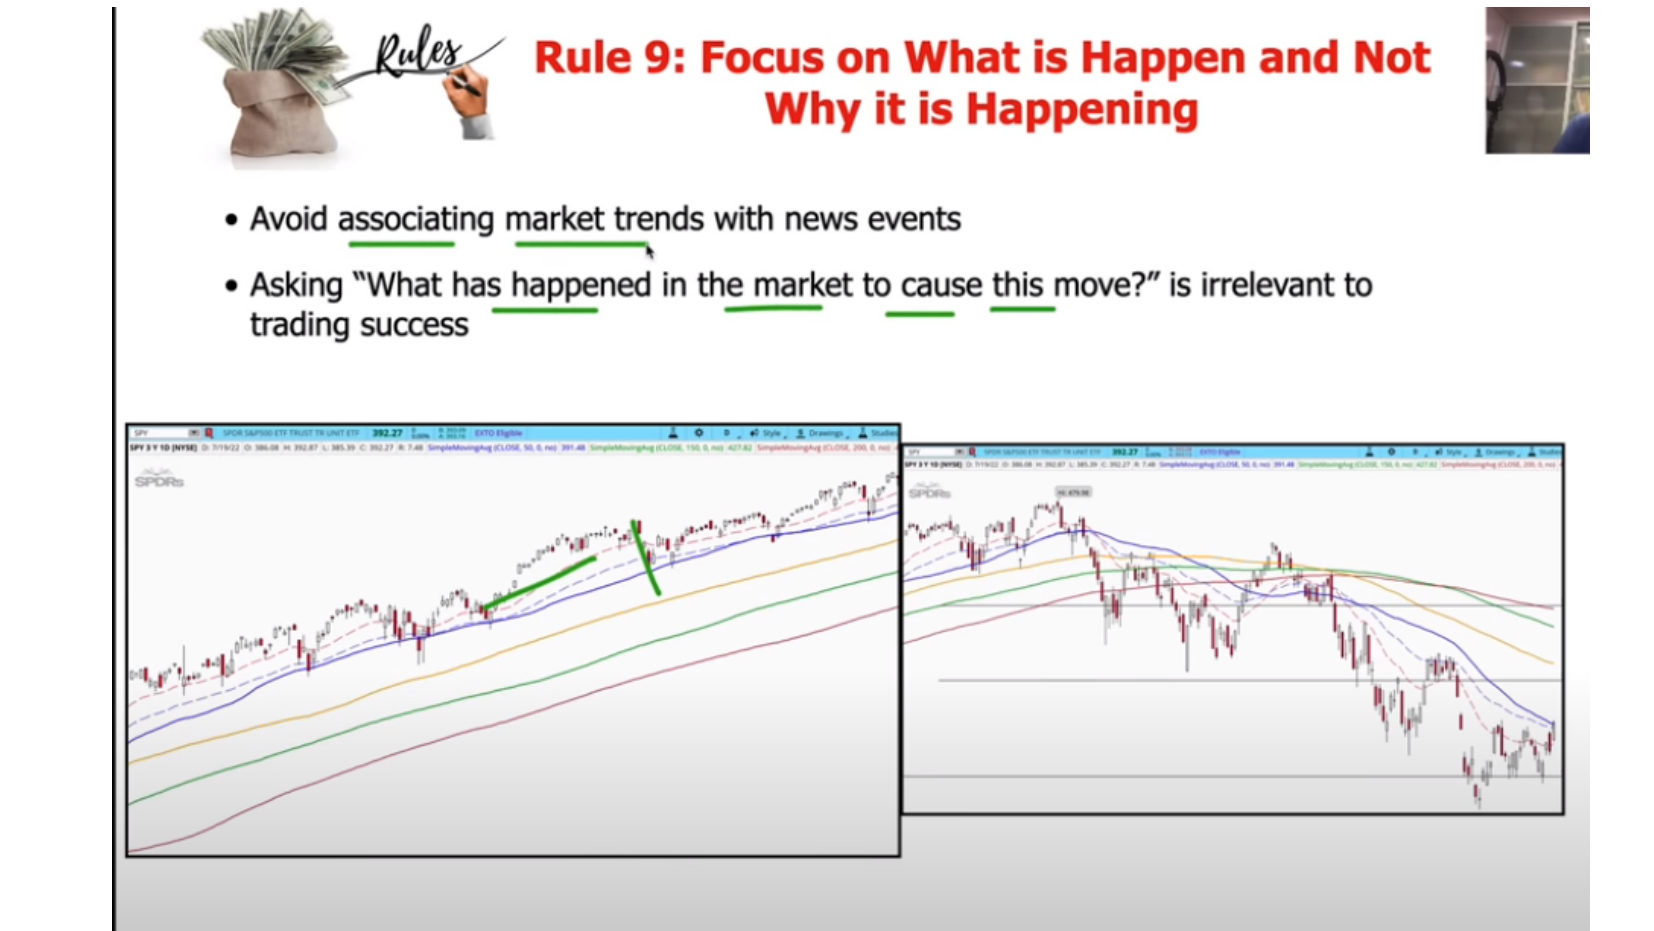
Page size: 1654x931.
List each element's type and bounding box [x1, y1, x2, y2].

picture [112, 7, 1590, 931]
